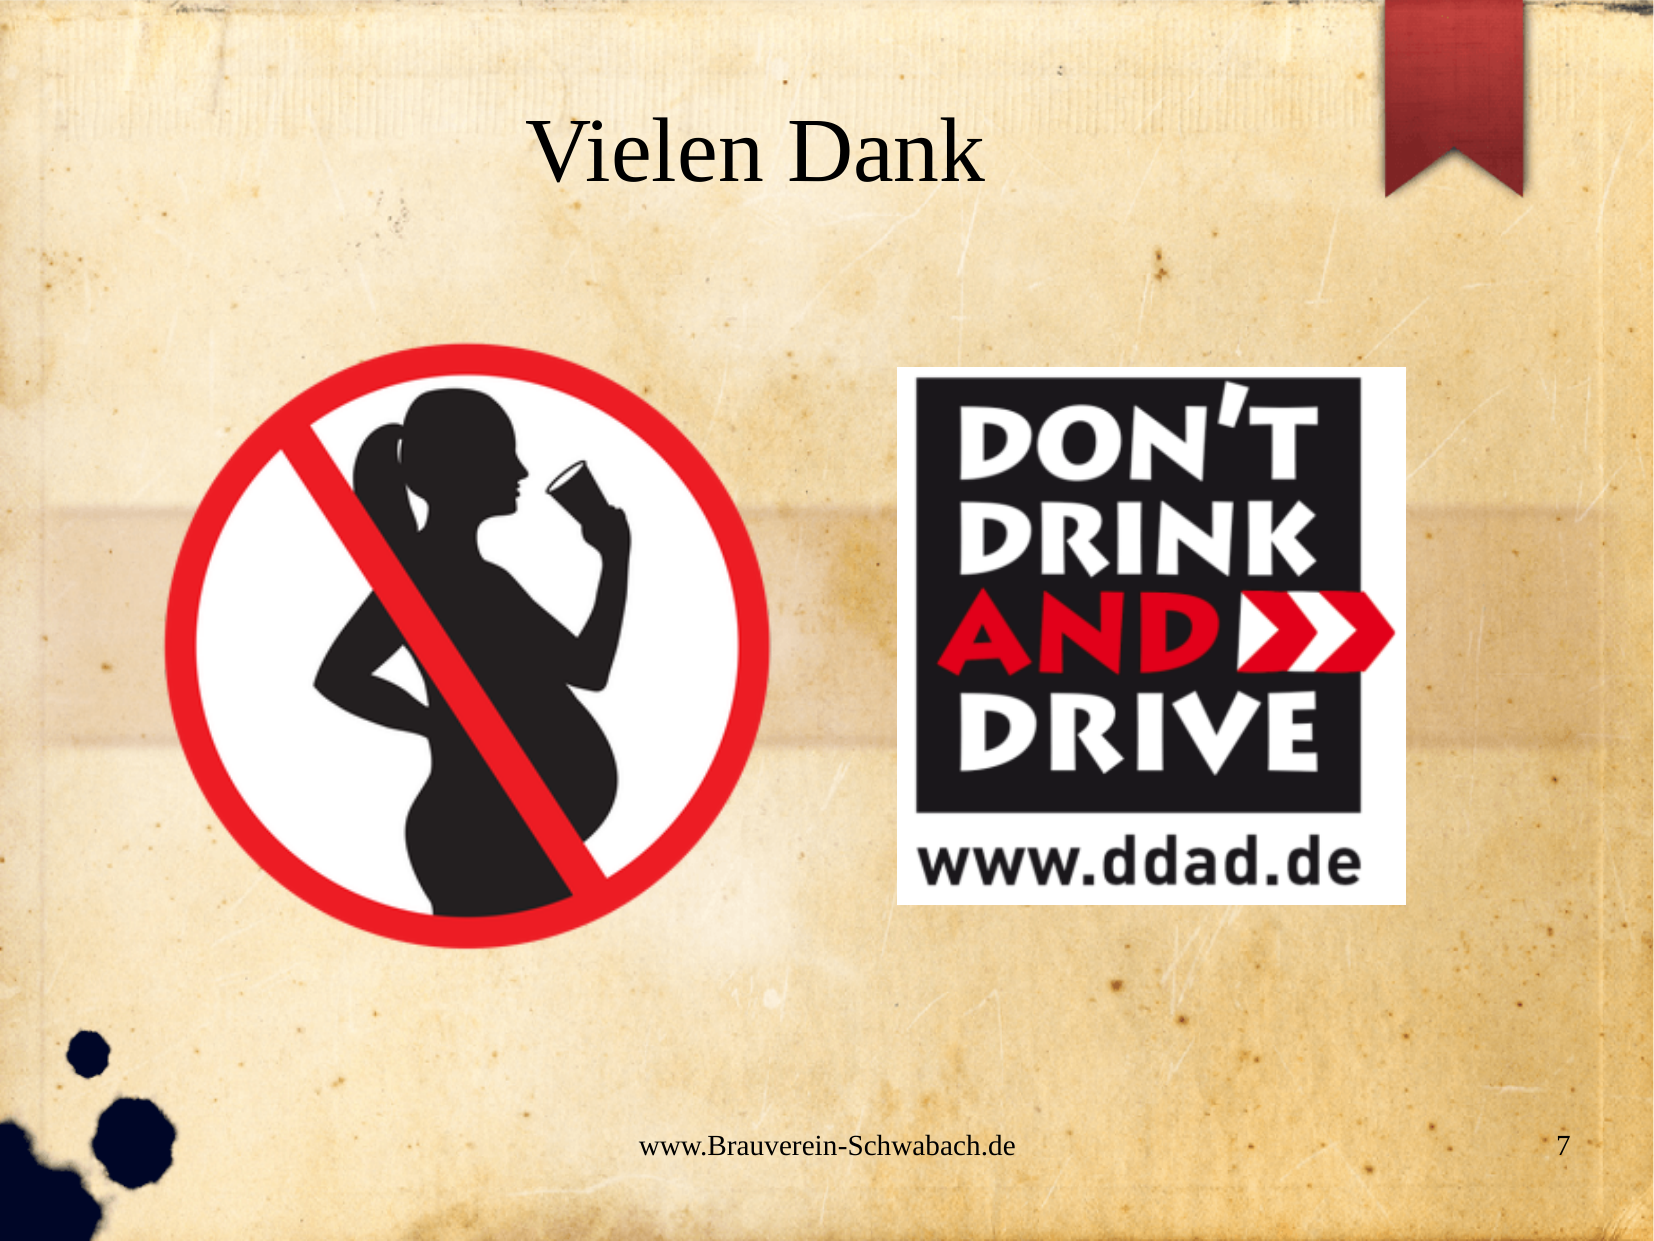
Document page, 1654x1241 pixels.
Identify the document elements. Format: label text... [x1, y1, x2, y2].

picture [0, 0, 1654, 1241]
title Vielen Dank [11, 47, 1501, 255]
